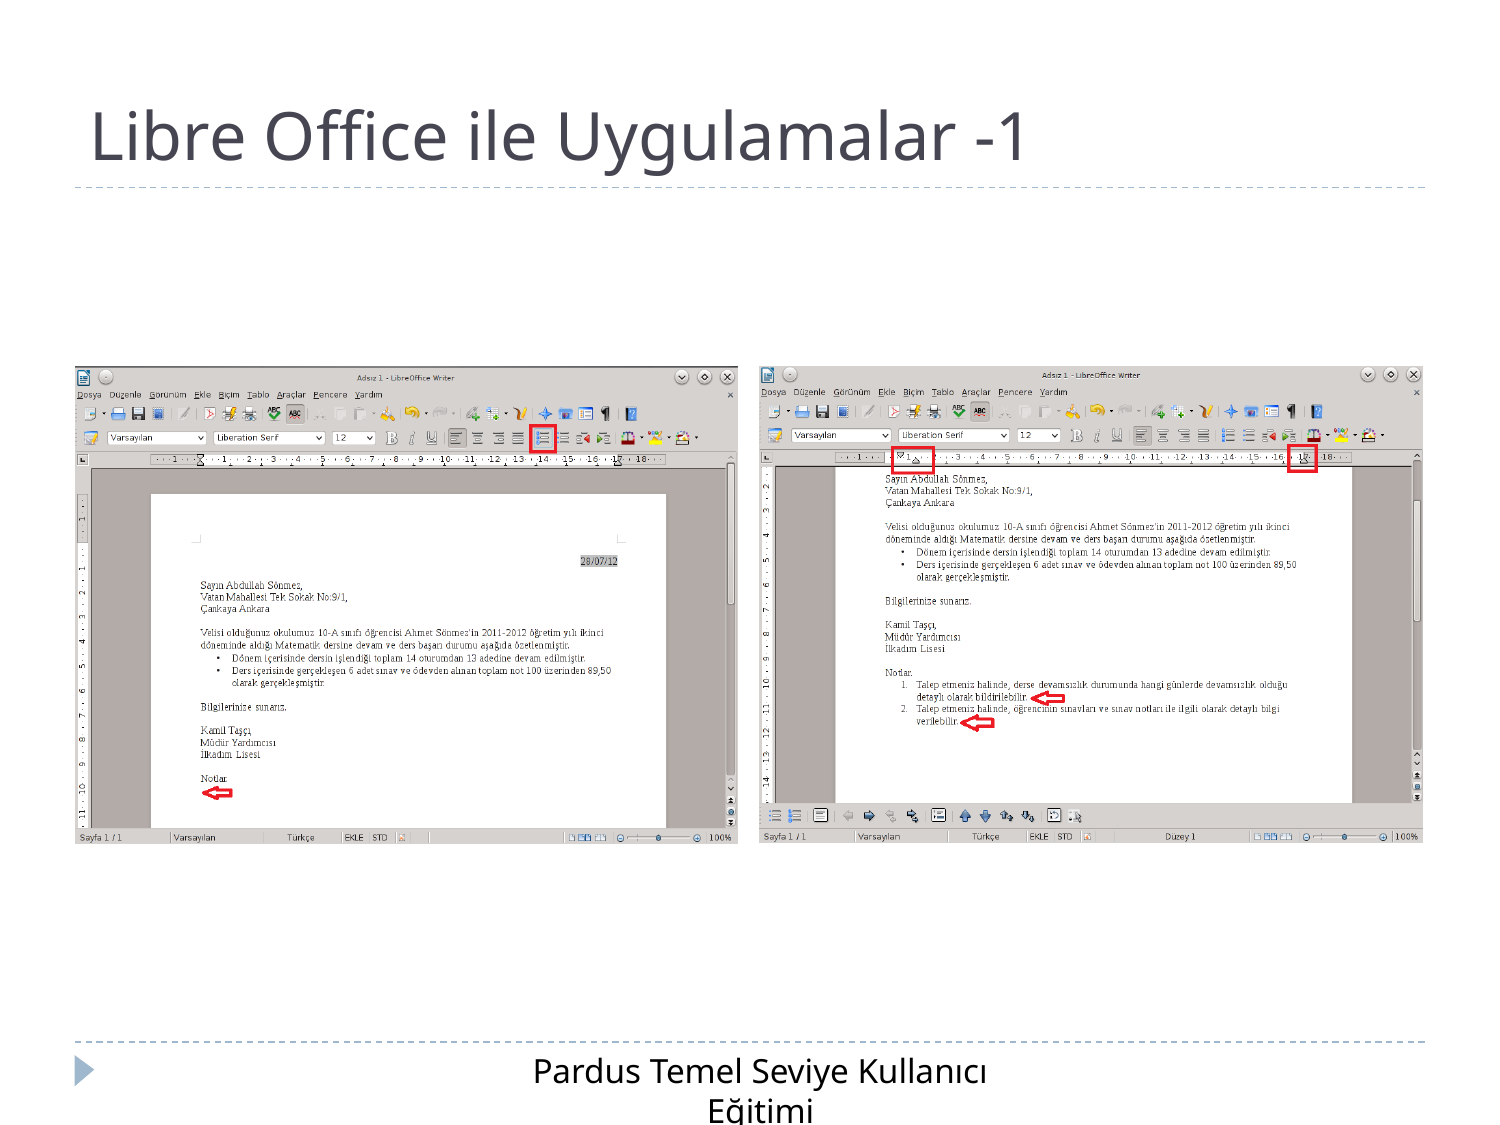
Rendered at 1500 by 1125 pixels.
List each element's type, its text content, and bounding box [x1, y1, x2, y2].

picture [75, 366, 738, 844]
title Libre Office ile Uygulamalar -1 [75, 37, 1425, 188]
picture [759, 366, 1423, 843]
